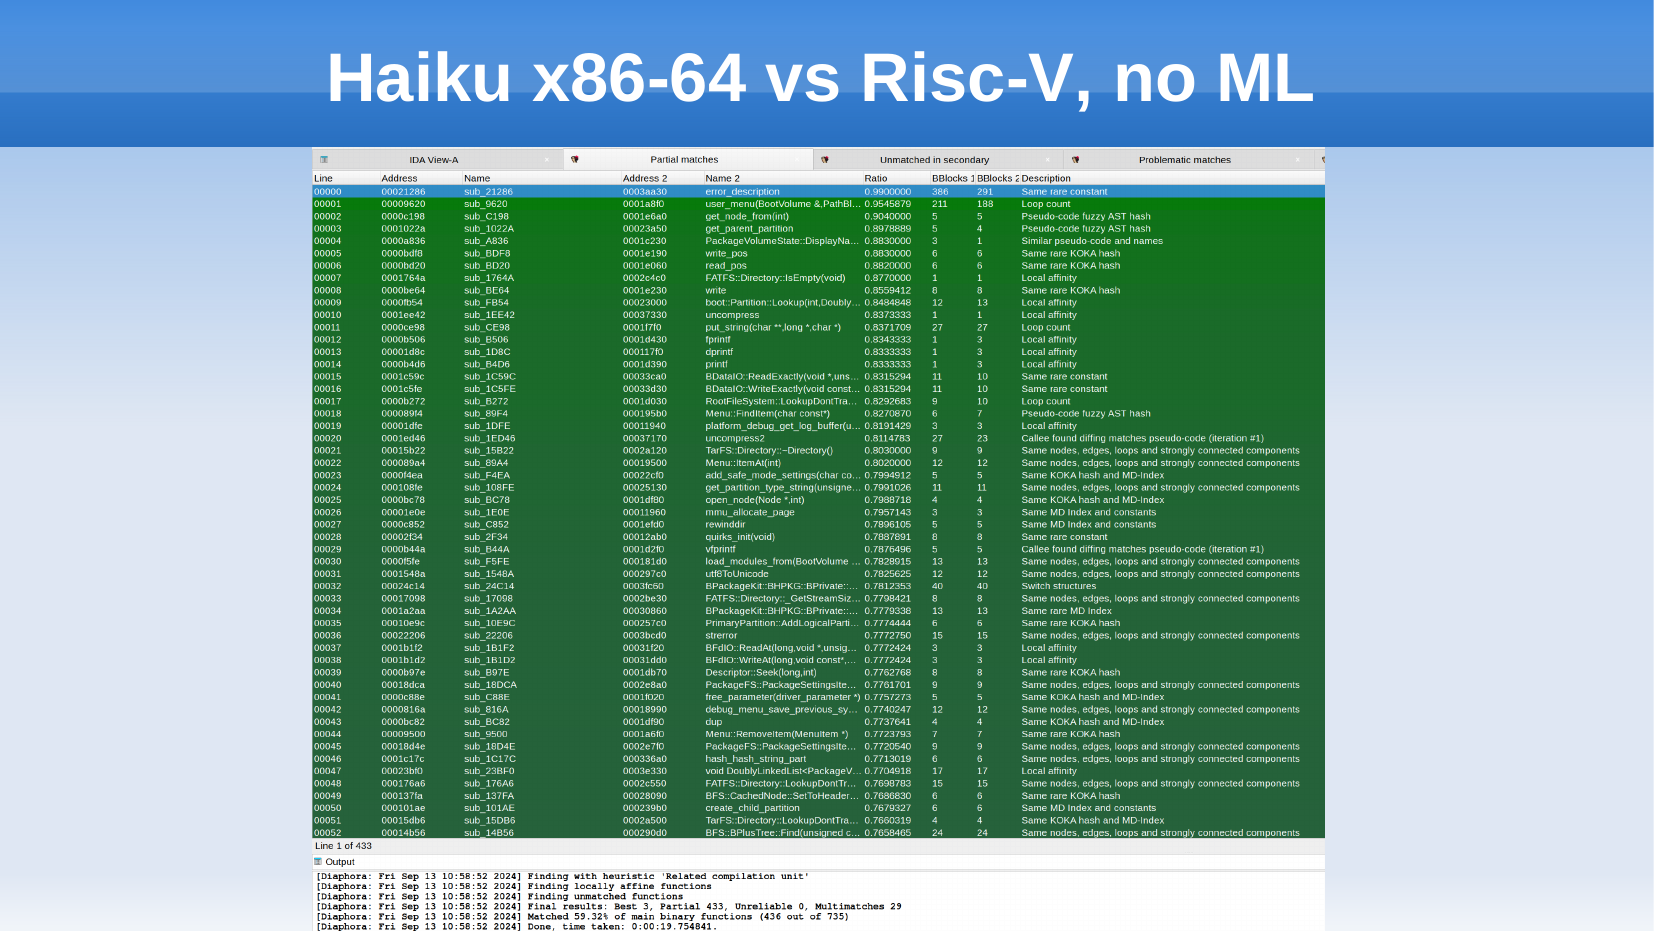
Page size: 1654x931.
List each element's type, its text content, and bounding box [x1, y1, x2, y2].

picture [0, 0, 1654, 931]
title Haiku x86-64 vs Risc-V, no ML [76, 0, 1565, 156]
